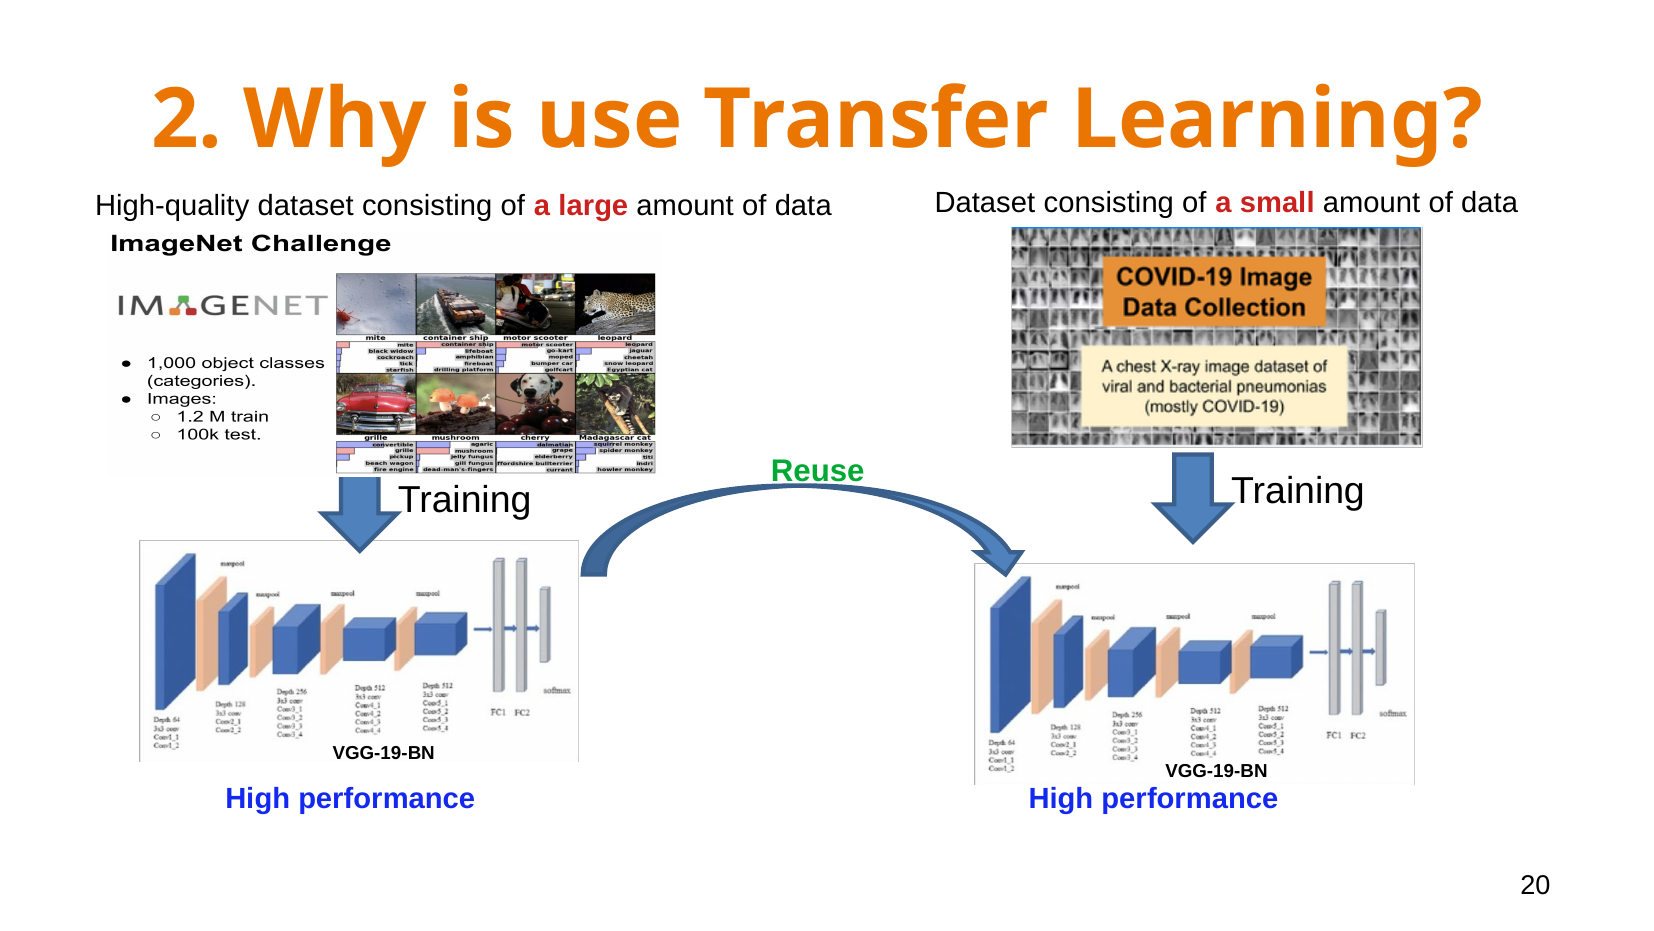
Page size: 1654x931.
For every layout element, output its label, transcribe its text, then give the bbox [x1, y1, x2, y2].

text_box [322, 477, 383, 551]
text_box [1155, 454, 1216, 542]
picture [128, 529, 591, 775]
text_box Reuse [756, 443, 940, 496]
text_box [582, 486, 756, 575]
text_box Training [1216, 458, 1390, 519]
picture [107, 232, 662, 477]
text_box VGG-19-BN [316, 733, 452, 772]
text_box [885, 496, 1022, 575]
picture [988, 227, 1451, 473]
picture [963, 552, 1427, 798]
text_box Training [383, 477, 557, 528]
text_box High-quality dataset consisting of a large amount of data [80, 178, 988, 229]
text_box High performance [1013, 798, 1373, 823]
text_box High performance [210, 772, 569, 823]
text_box 2. Why is use Transfer Learning? [0, 22, 1635, 207]
text_box Dataset consisting of a small amount of data [919, 176, 1534, 227]
text_box VGG-19-BN [1149, 751, 1284, 791]
